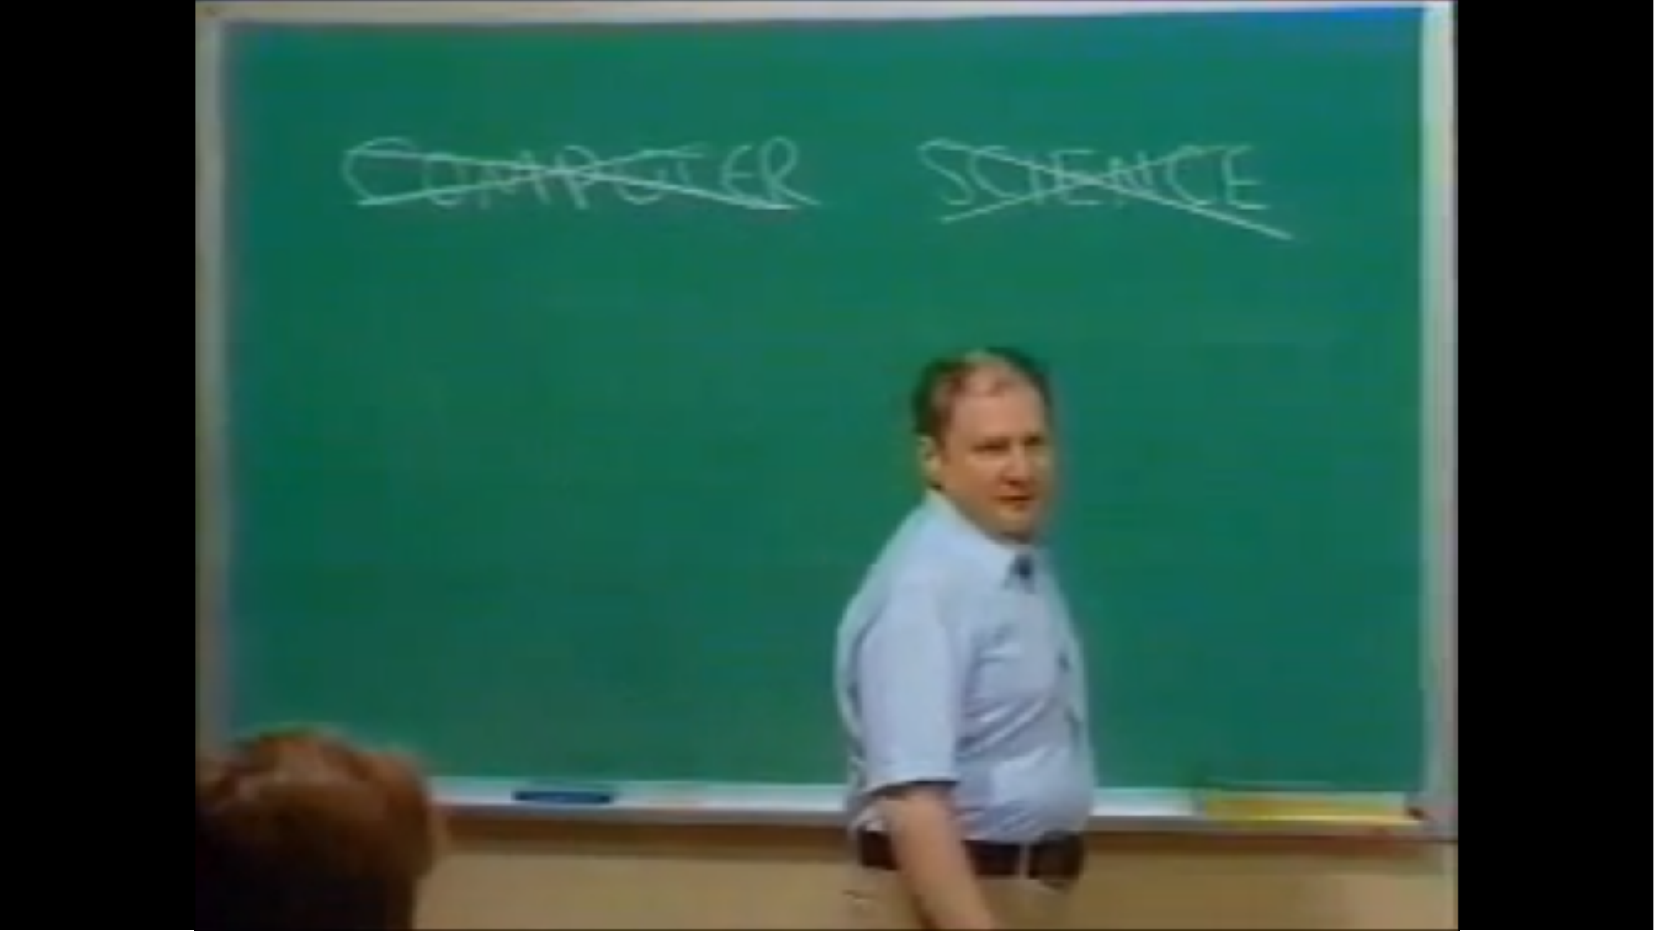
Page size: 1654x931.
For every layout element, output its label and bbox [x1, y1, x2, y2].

picture [194, 0, 1460, 931]
